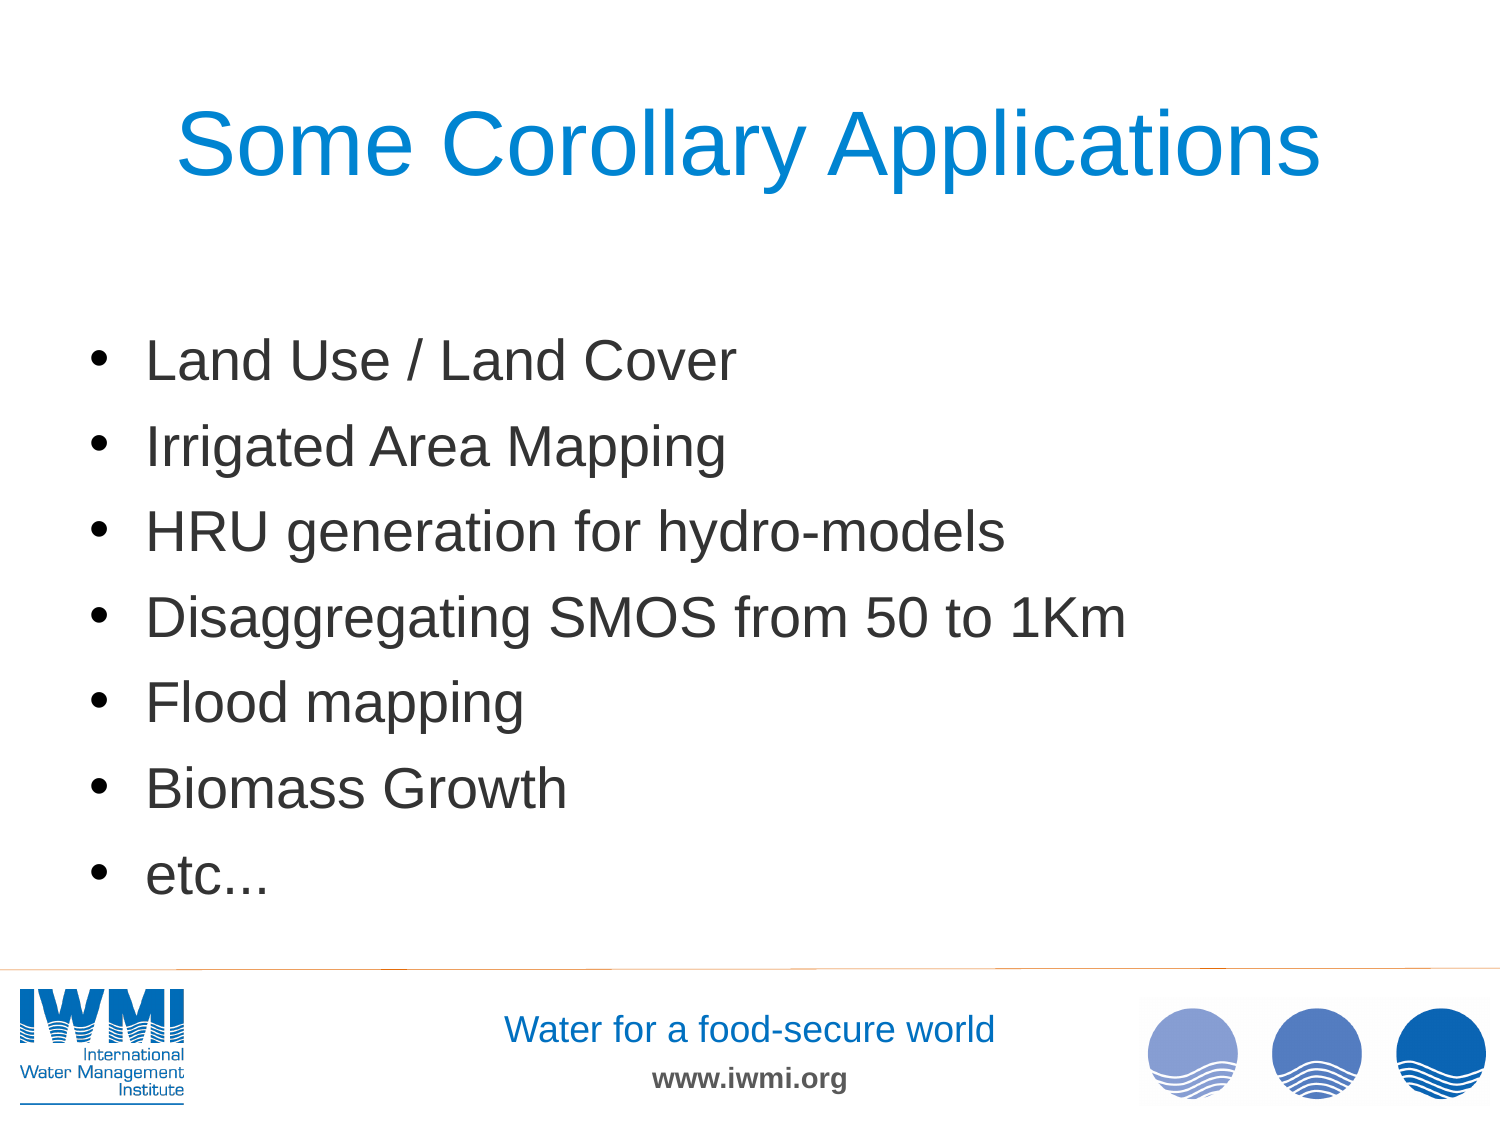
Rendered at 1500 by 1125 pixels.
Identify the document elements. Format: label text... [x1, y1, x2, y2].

list Land Use / Land Cover Irrigated Area Mapping HRU generation for hydro-models Disaggregating SMOS from 50 to 1Km Flood mapping Biomass Growth etc... [75, 314, 1441, 916]
picture [20, 989, 184, 1105]
title Some Corollary Applications [75, 76, 1426, 202]
